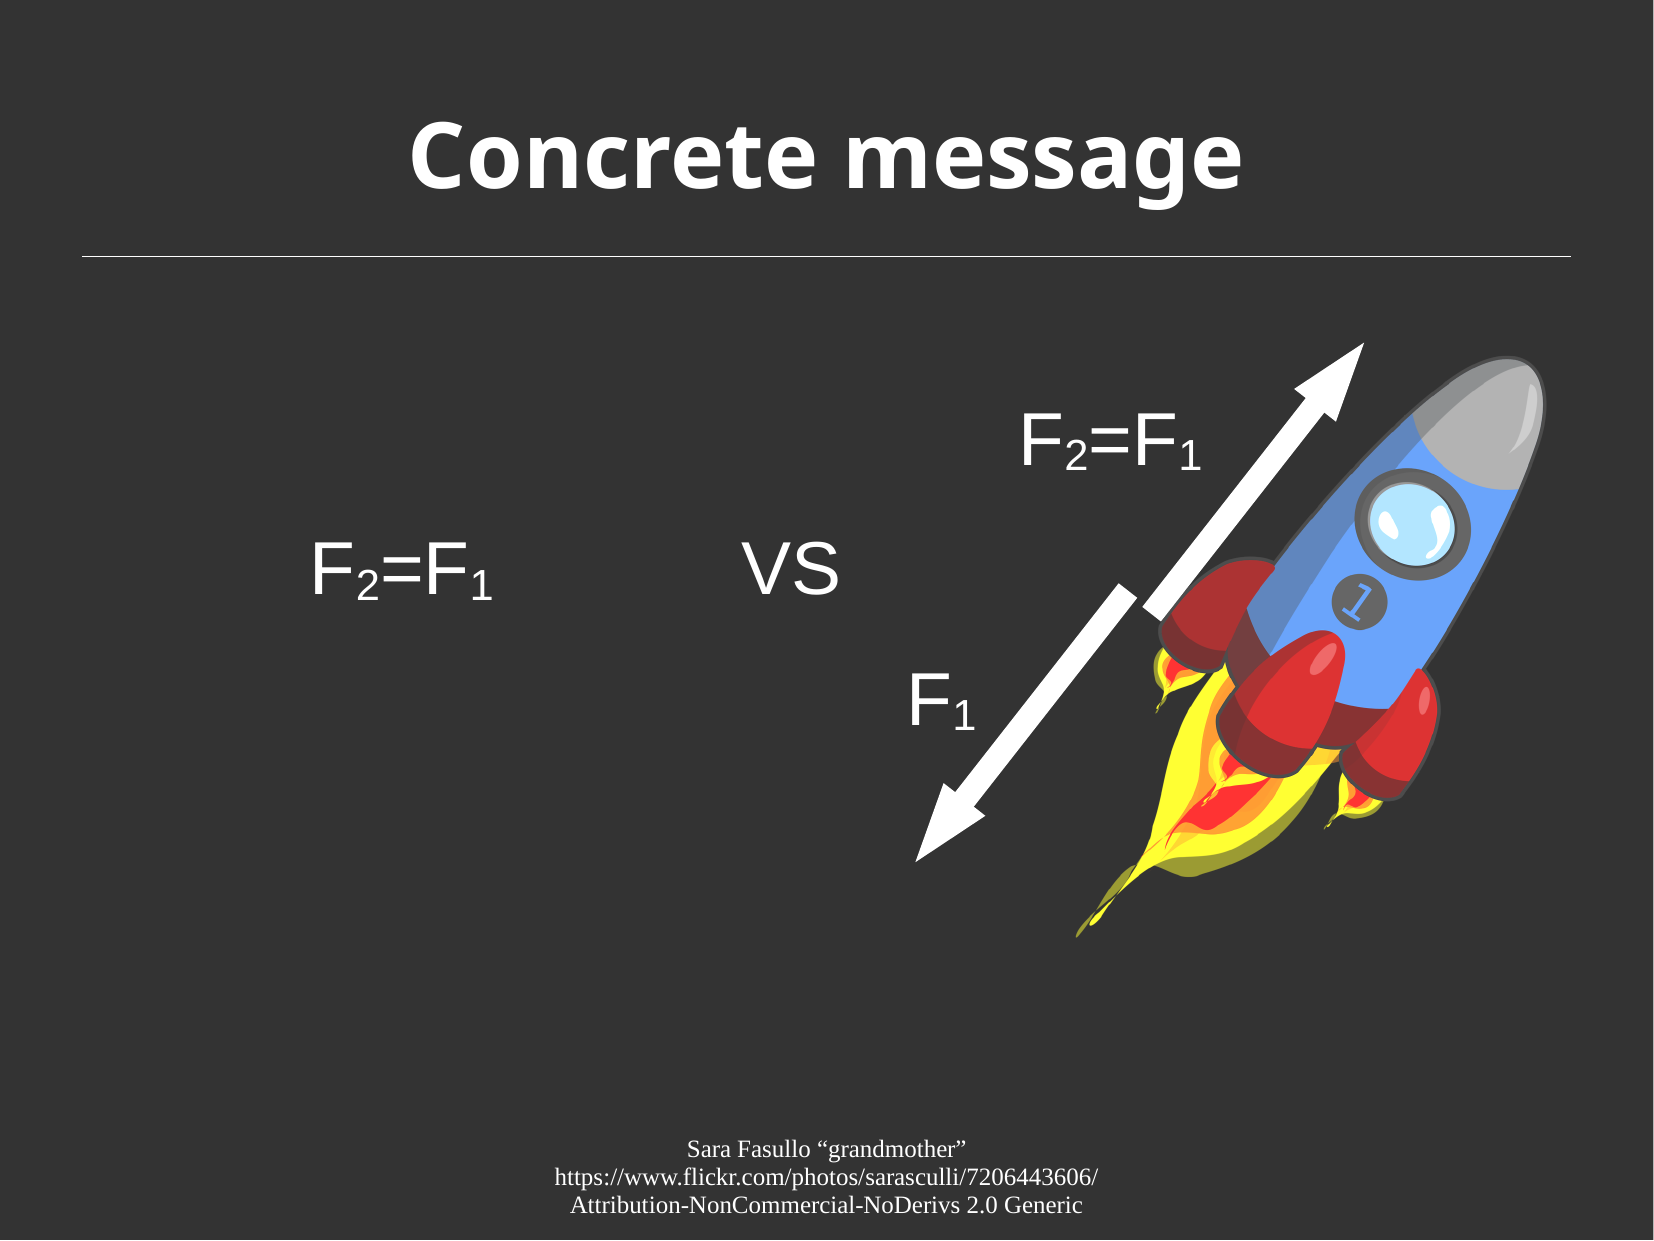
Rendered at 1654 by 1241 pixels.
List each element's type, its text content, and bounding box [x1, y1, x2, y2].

text_box F2=F1 [295, 519, 538, 674]
text_box F1 [891, 649, 1034, 774]
text_box Sara Fasullo “grandmother” https://www.flickr.com/photos/sarasculli/7206443606/ Attribution-NonCommercial-NoDerivs 2.0 Generic [339, 1128, 1314, 1241]
picture [1069, 342, 1363, 471]
title Concrete message [82, 49, 1571, 257]
text_box F2=F1 [1003, 389, 1247, 544]
text_box VS [637, 519, 945, 619]
picture [1069, 342, 1554, 957]
